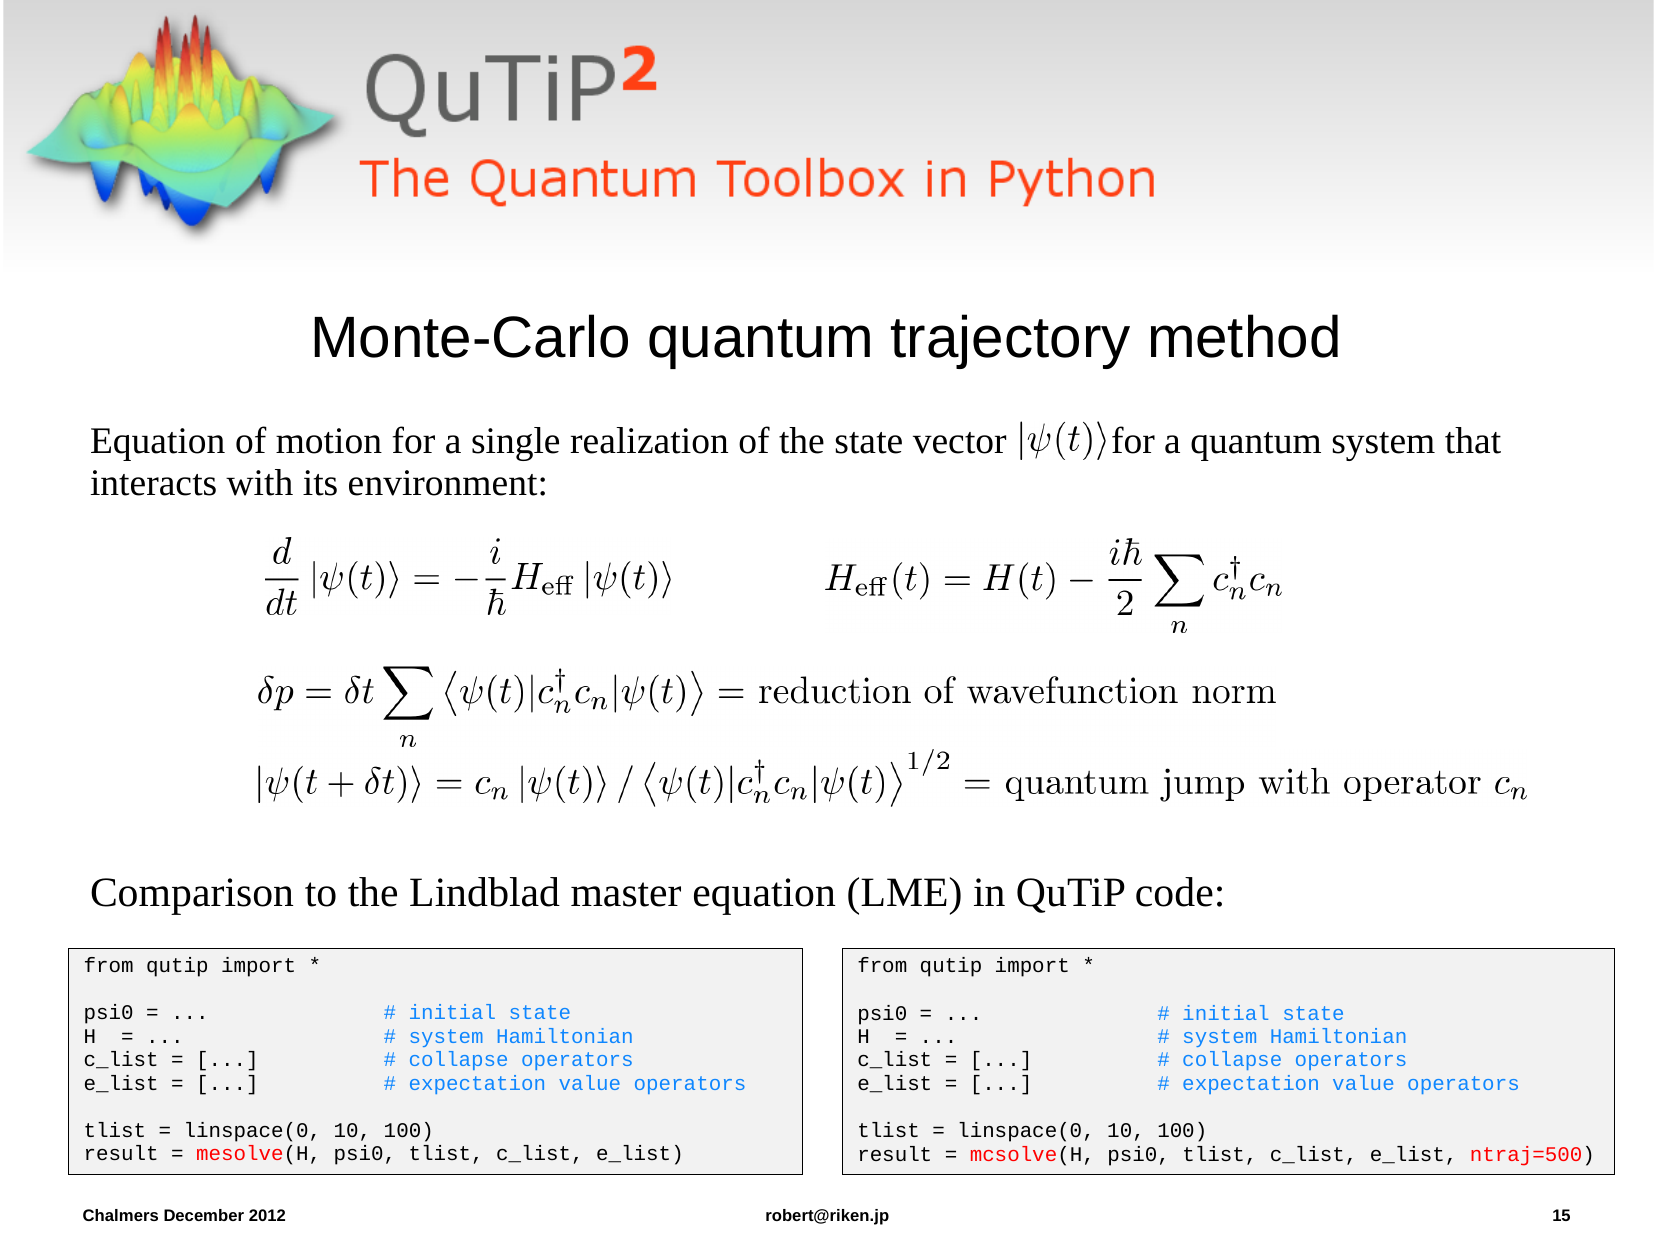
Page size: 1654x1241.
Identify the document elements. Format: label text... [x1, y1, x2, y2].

picture [265, 537, 671, 615]
list Equation of motion for a single realization of the state vector for a quantum system that interacts with its environment: Comparison to the Lindblad master equation (LME) in QuTiP code: [90, 420, 1571, 1140]
text_box from qutip import * psi0 = ... # initial state H = ... # system Hamiltonian c_list = [...] # collapse operators e_list = [...] # expectation value operators tlist = linspace(0, 10, 100) result = mesolve(H, psi0, tlist, c_list, e_list) [68, 948, 803, 1175]
title Monte-Carlo quantum trajectory method [82, 273, 1571, 401]
text_box from qutip import * psi0 = ... # initial state H = ... # system Hamiltonian c_list = [...] # collapse operators e_list = [...] # expectation value operators tlist = linspace(0, 10, 100) result = mcsolve(H, psi0, tlist, c_list, e_list, ntraj=500) [842, 948, 1615, 1175]
picture [258, 666, 1276, 747]
picture [825, 538, 1282, 633]
picture [258, 749, 1527, 807]
picture [1020, 421, 1106, 460]
picture [3, 0, 1654, 273]
